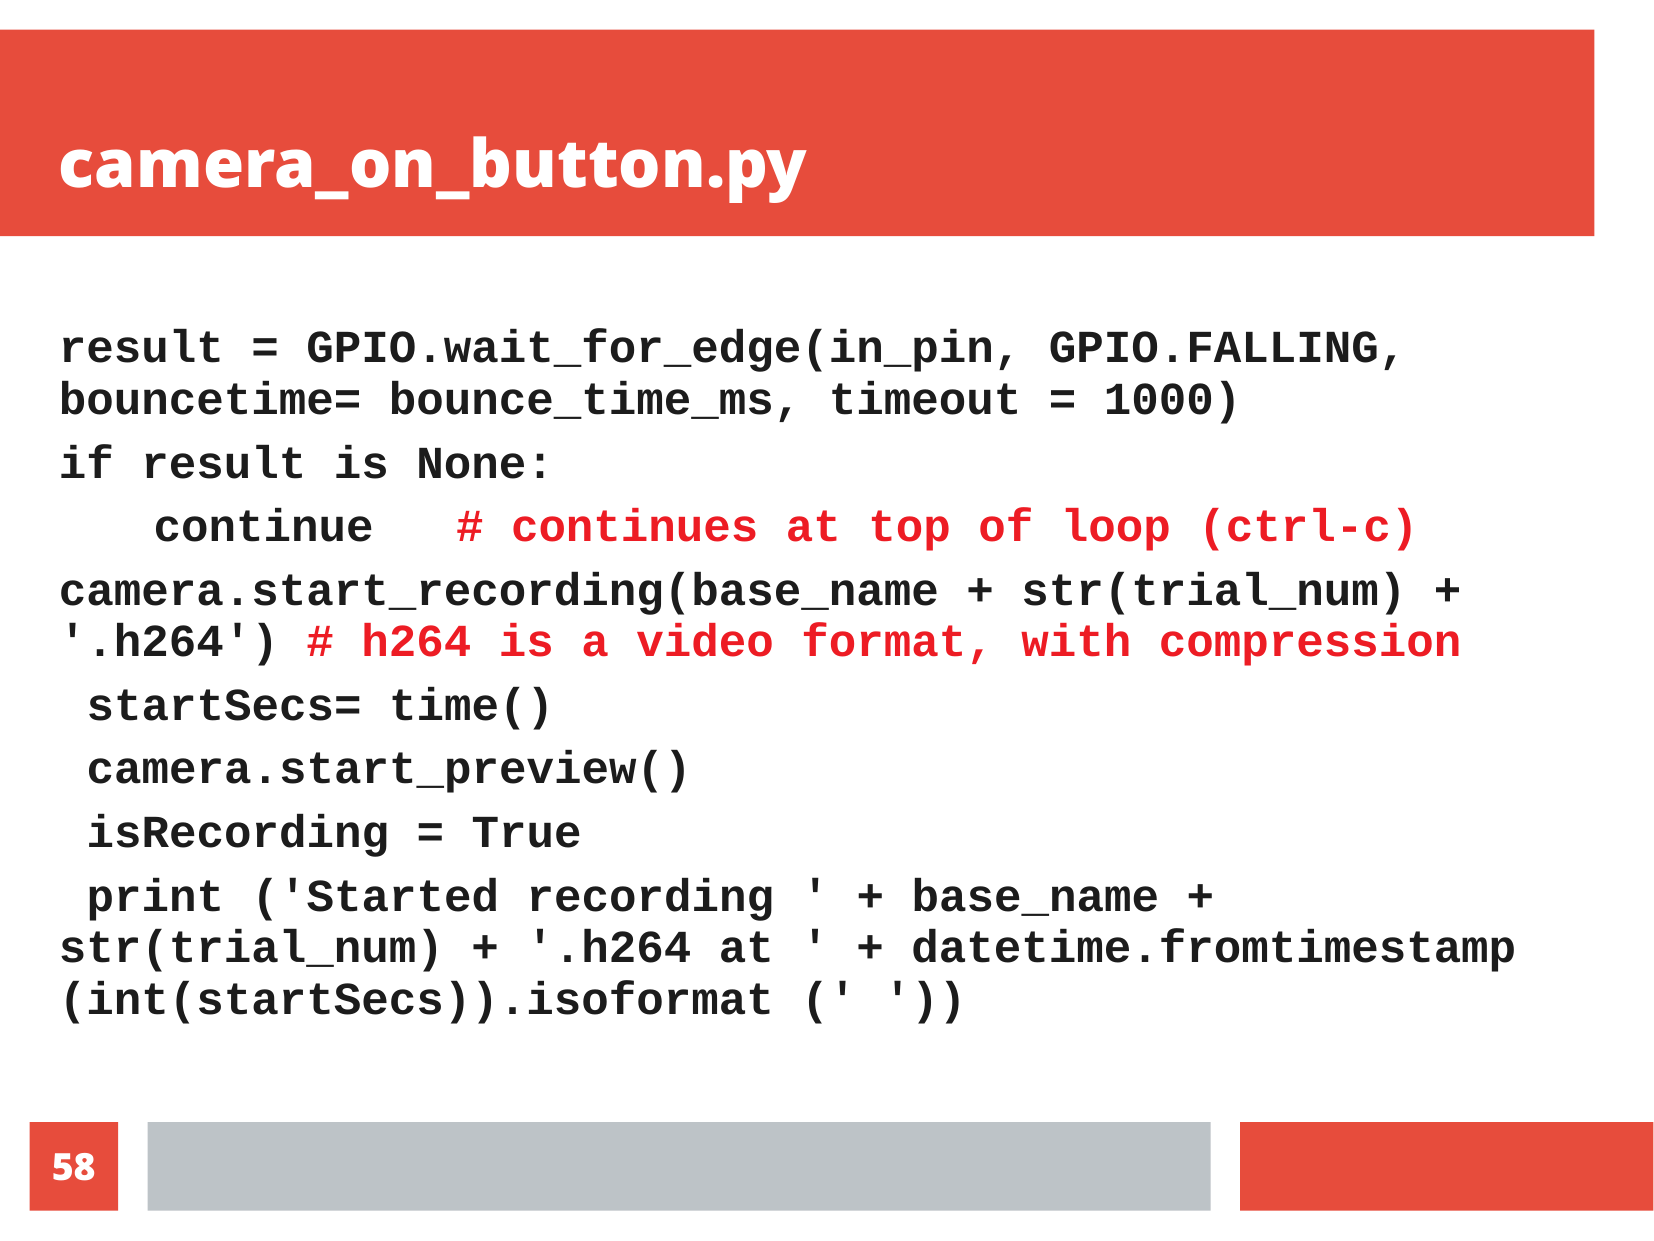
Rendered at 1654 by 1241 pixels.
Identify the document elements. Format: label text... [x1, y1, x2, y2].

title camera_on_button.py [59, 59, 1595, 207]
list result = GPIO.wait_for_edge(in_pin, GPIO.FALLING, bouncetime= bounce_time_ms, timeout = 1000) if result is None: continue # continues at top of loop (ctrl-c) camera.start_recording(base_name + str(trial_num) + '.h264') # h264 is a video format, with compression startSecs= time() camera.start_preview() isRecording = True print ('Started recording ' + base_name + str(trial_num) + '.h264 at ' + datetime.fromtimestamp (int(startSecs)).isoformat (' ')) [59, 324, 1565, 1093]
